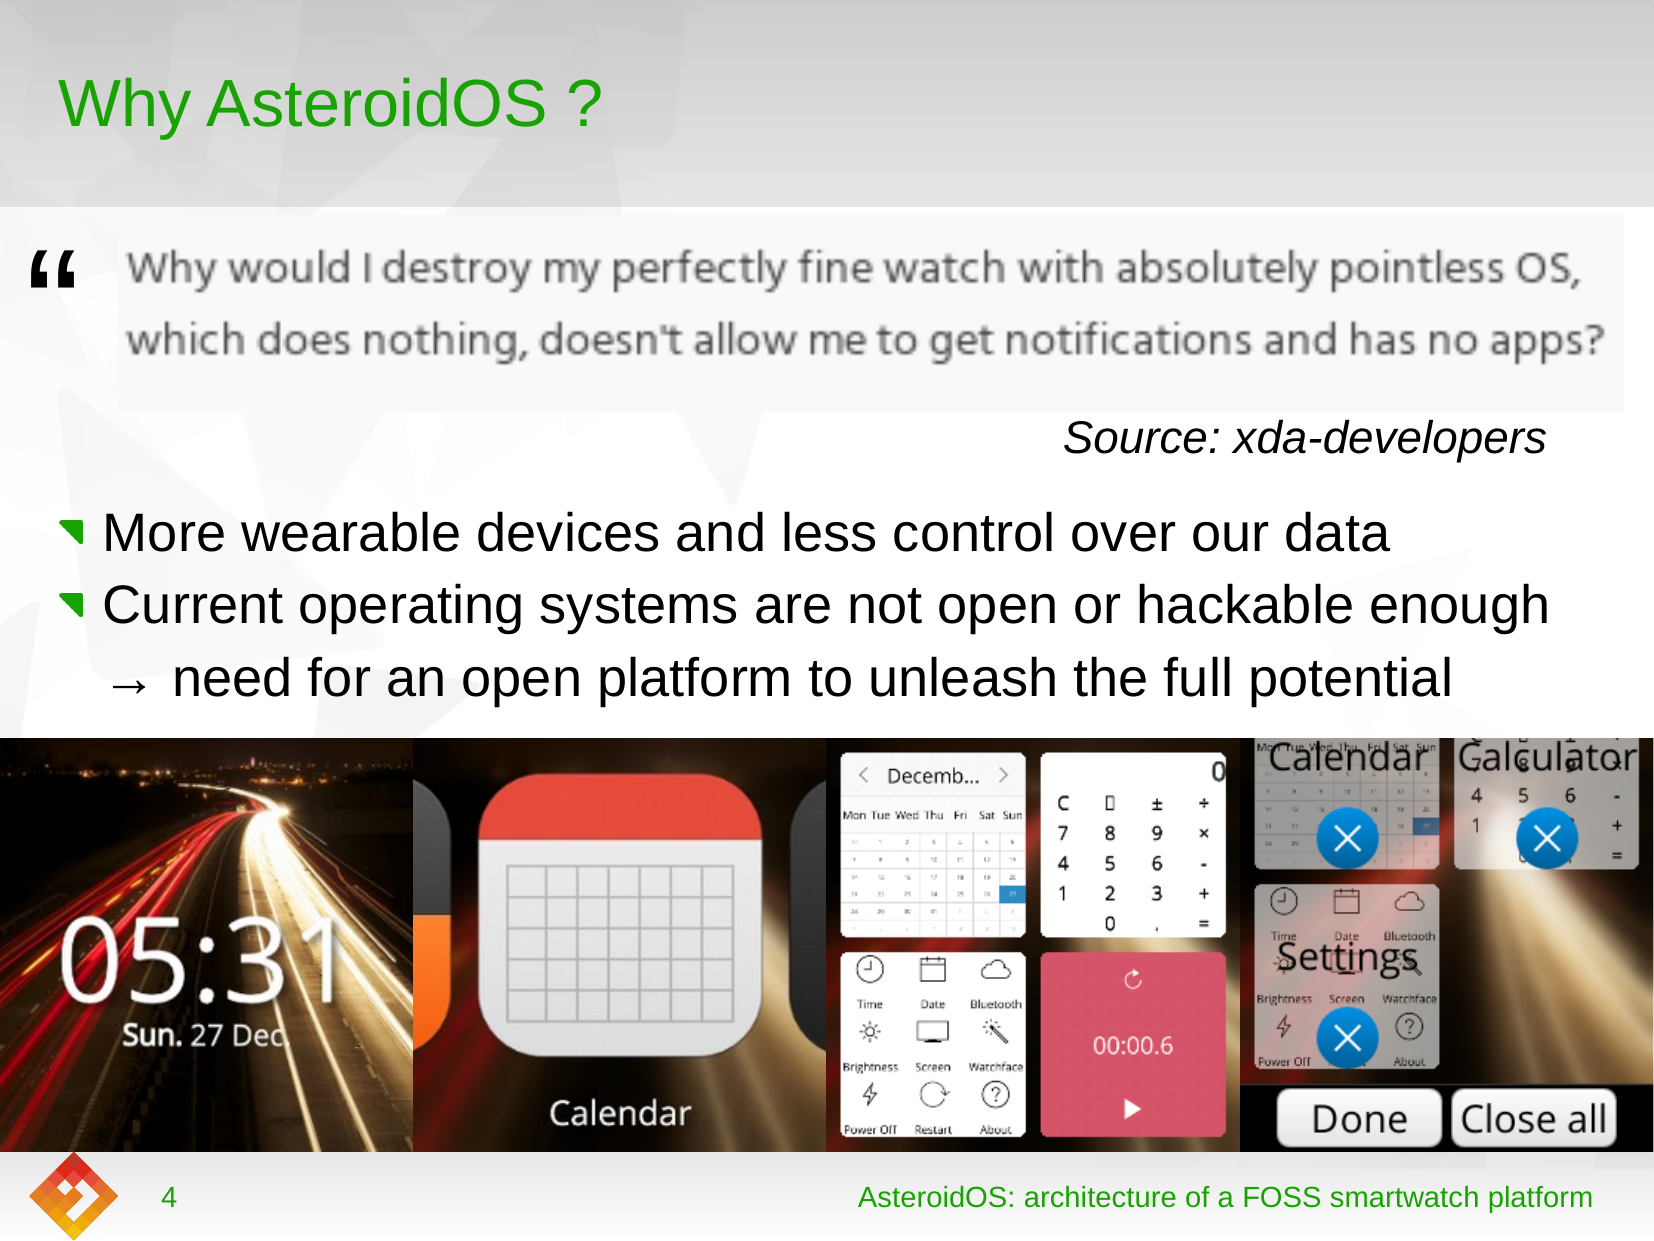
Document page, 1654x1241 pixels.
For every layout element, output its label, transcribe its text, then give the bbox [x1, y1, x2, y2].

text_box Source: xda-developers [1062, 411, 1565, 473]
picture [0, 0, 1654, 1169]
text_box “ [11, 206, 148, 408]
text_box More wearable devices and less control over our data Current operating systems are not open or hackable enough → need for an open platform to unleash the full potential [59, 501, 1625, 738]
title Why AsteroidOS ? [59, 29, 1595, 178]
